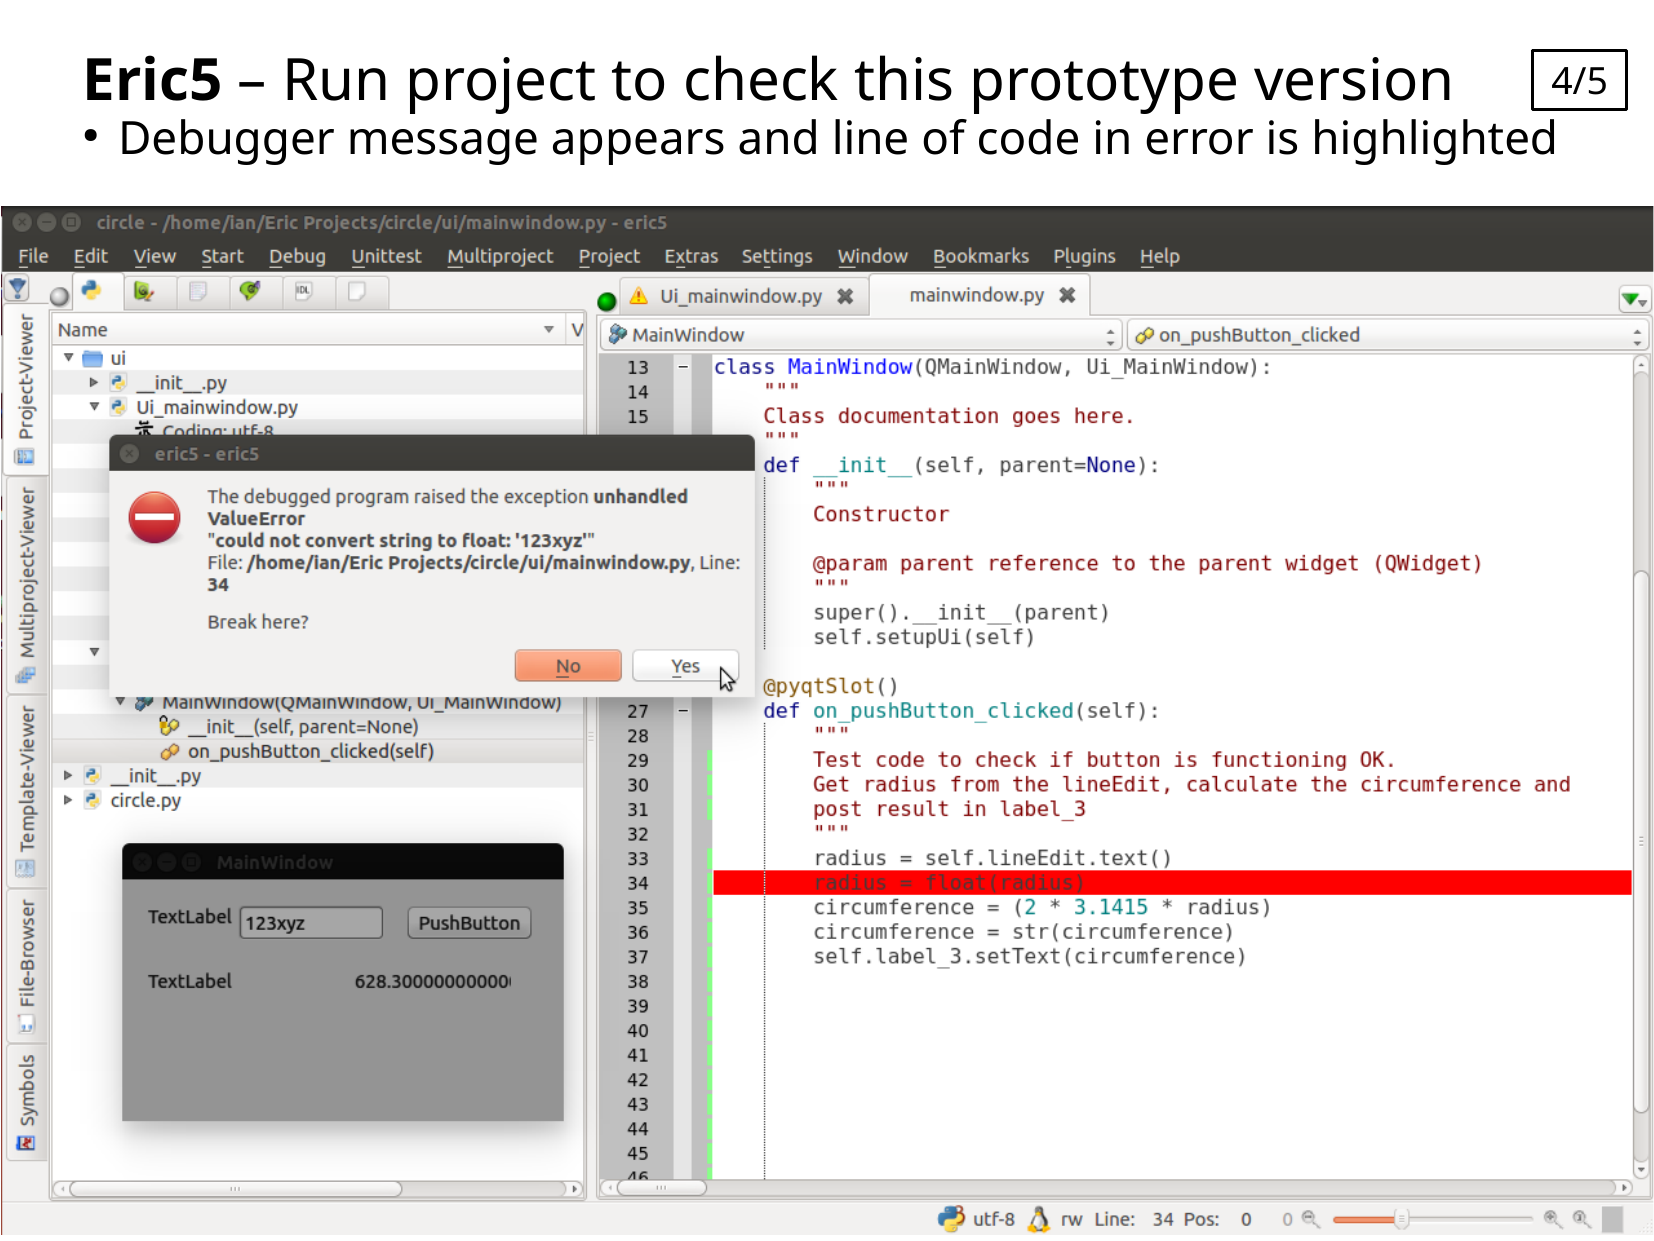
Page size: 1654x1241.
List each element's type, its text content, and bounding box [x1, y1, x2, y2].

picture [1, 206, 1654, 1235]
text_box 4/5 [1532, 50, 1627, 110]
title Eric5 – Run project to check this prototype version [82, 39, 1571, 94]
text_box Debugger message appears and line of code in error is highlighted [82, 94, 1571, 180]
